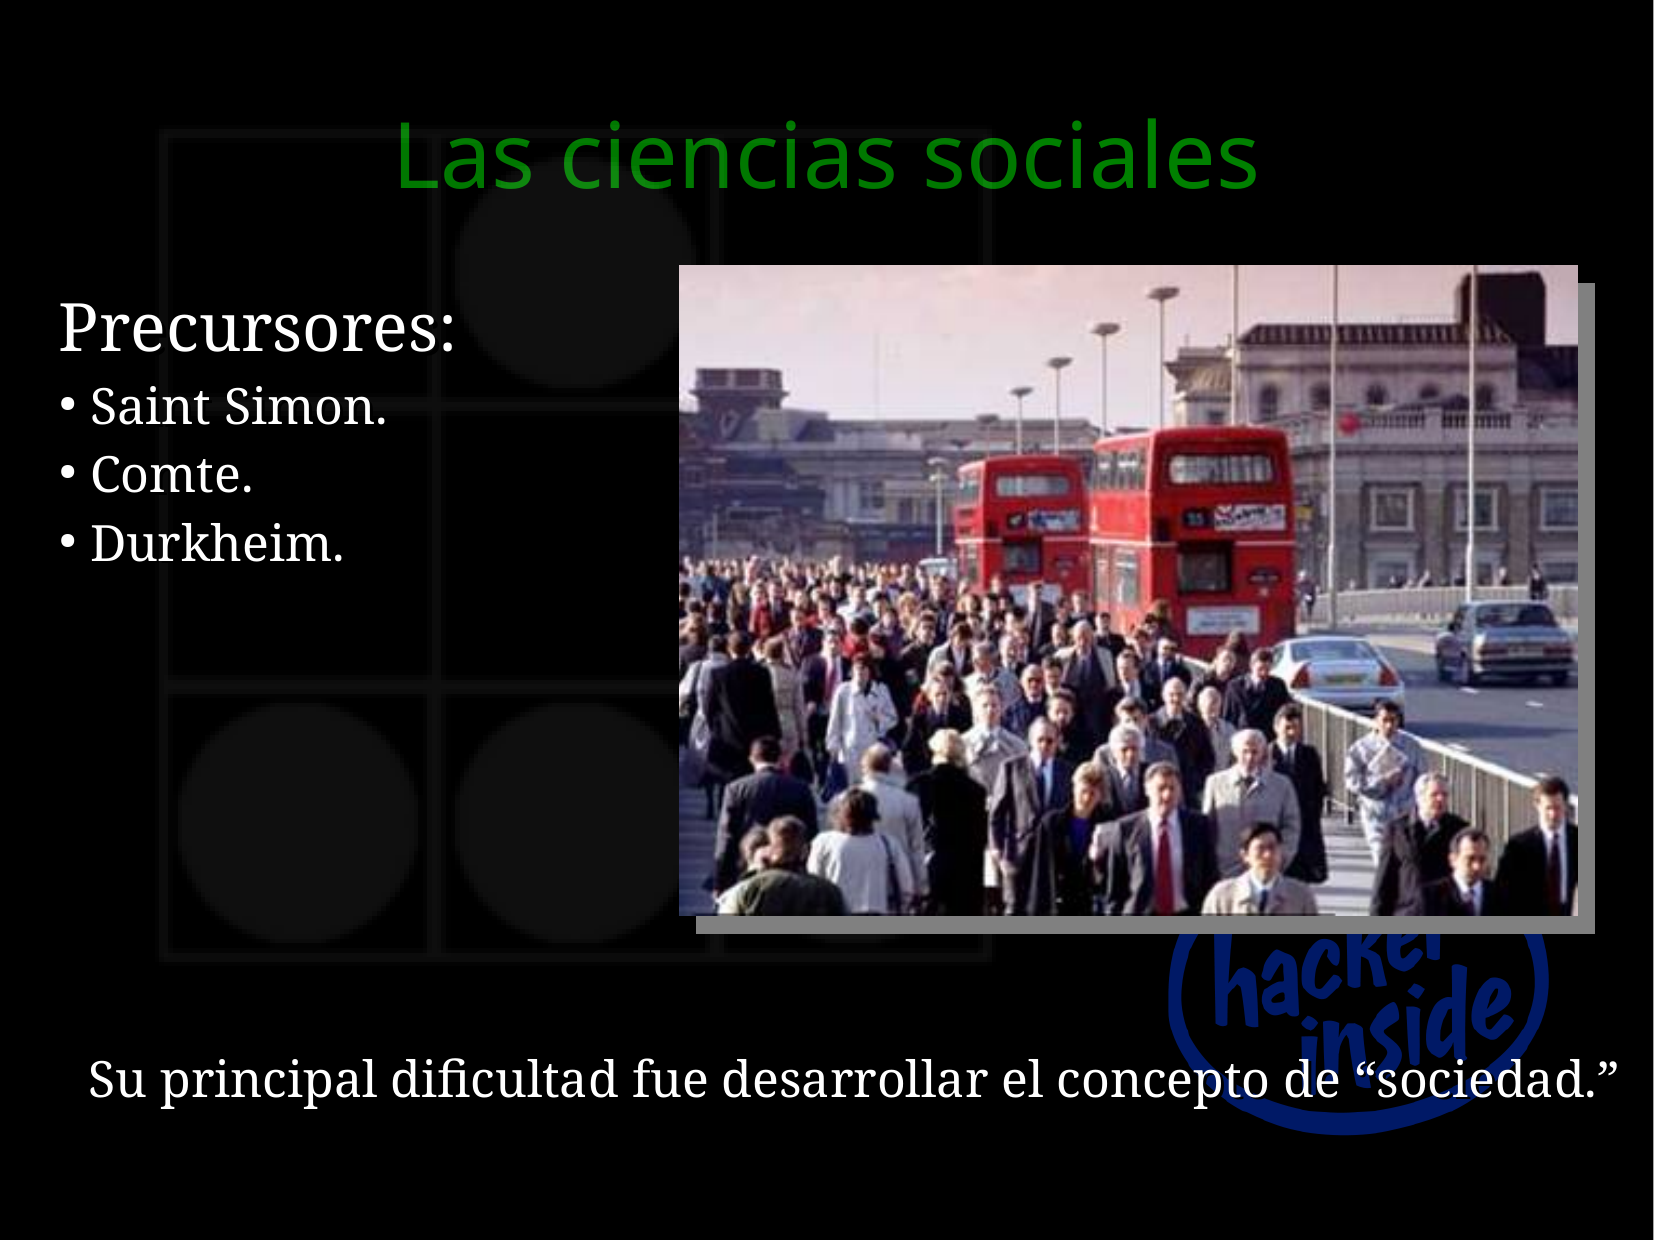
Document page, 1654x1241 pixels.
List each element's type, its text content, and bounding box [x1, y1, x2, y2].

text_box Precursores: Saint Simon. Comte. Durkheim. [59, 206, 532, 650]
text_box Su principal dificultad fue desarrollar el concepto de “sociedad.” [88, 1003, 1625, 1152]
title Las ciencias sociales [82, 49, 1571, 257]
picture [118, 88, 1578, 1003]
picture [1151, 934, 1565, 1003]
